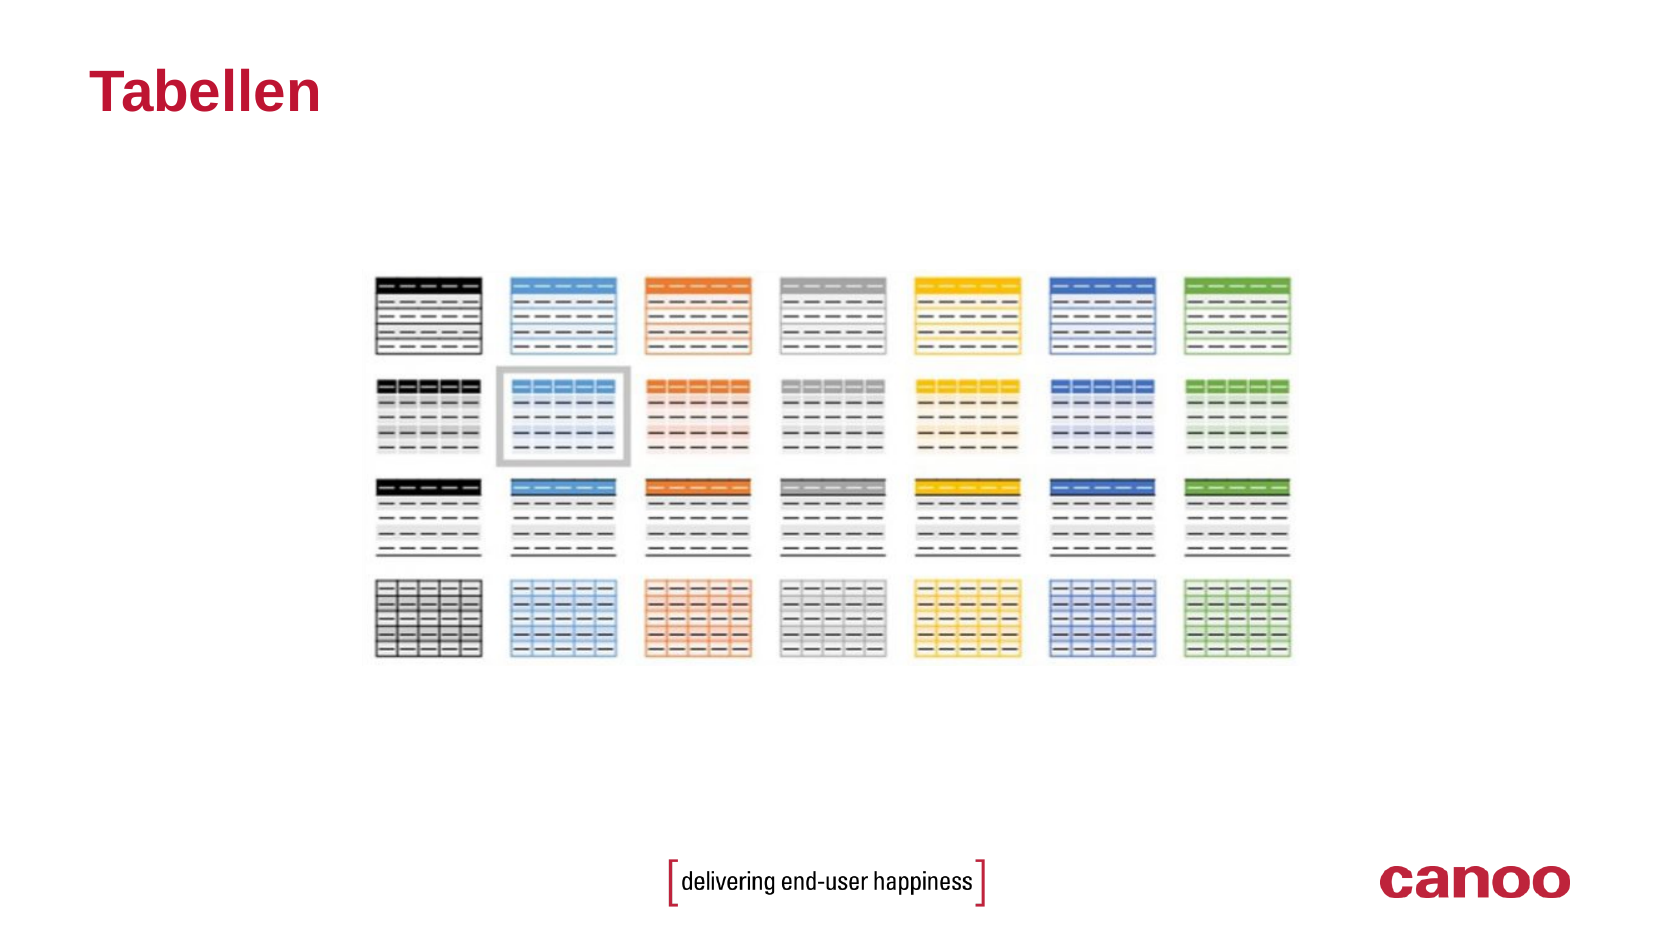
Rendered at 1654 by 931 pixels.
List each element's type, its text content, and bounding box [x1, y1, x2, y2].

picture [662, 855, 991, 910]
title Tabellen [75, 45, 1591, 136]
picture [1380, 866, 1570, 898]
picture [362, 269, 1300, 666]
